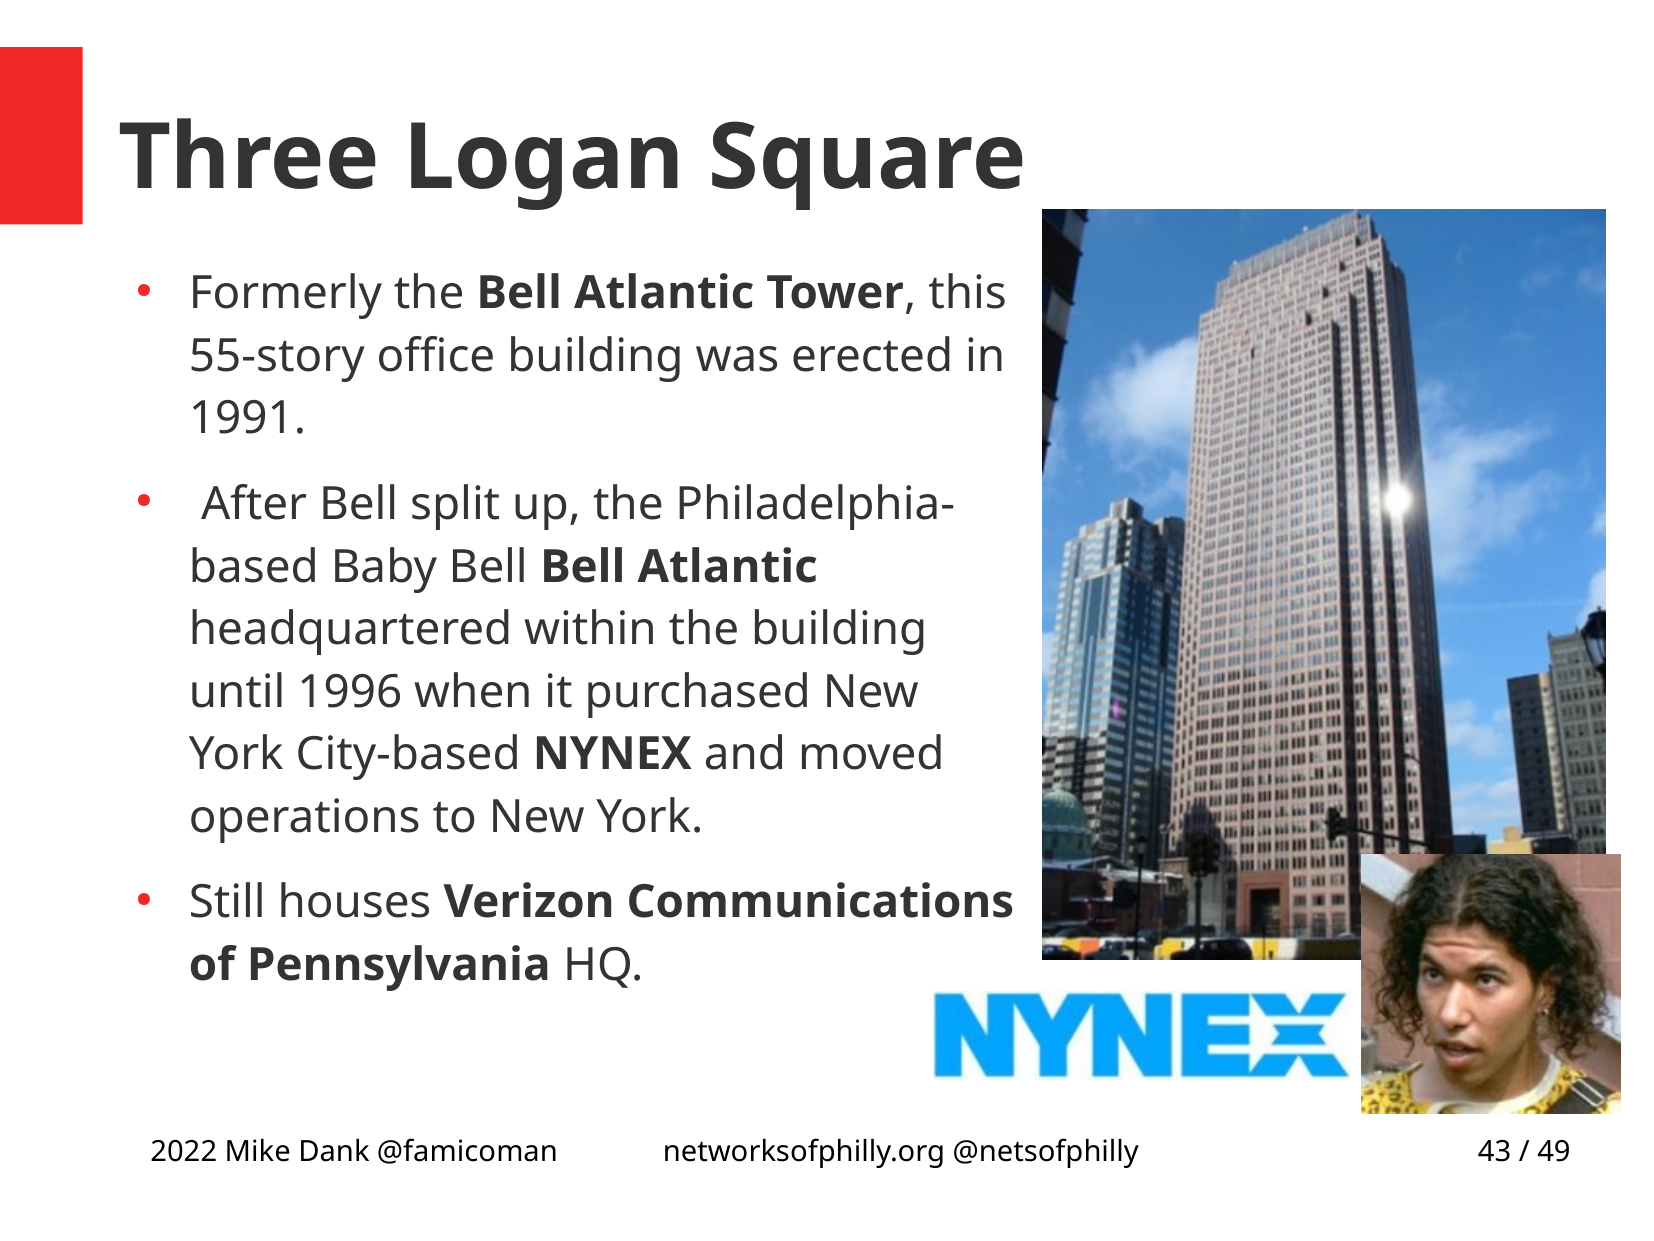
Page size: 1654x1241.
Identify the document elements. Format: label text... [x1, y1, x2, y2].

title Three Logan Square [118, 49, 1571, 257]
list Formerly the Bell Atlantic Tower, this 55-story office building was erected in 1991. After Bell split up, the Philadelphia-based Baby Bell Bell Atlantic headquartered within the building until 1996 when it purchased New York City-based NYNEX and moved operations to New York. Still houses Verizon Communications of Pennsylvania HQ. [118, 259, 1021, 980]
picture [933, 991, 1351, 1081]
picture [1042, 209, 1621, 1114]
